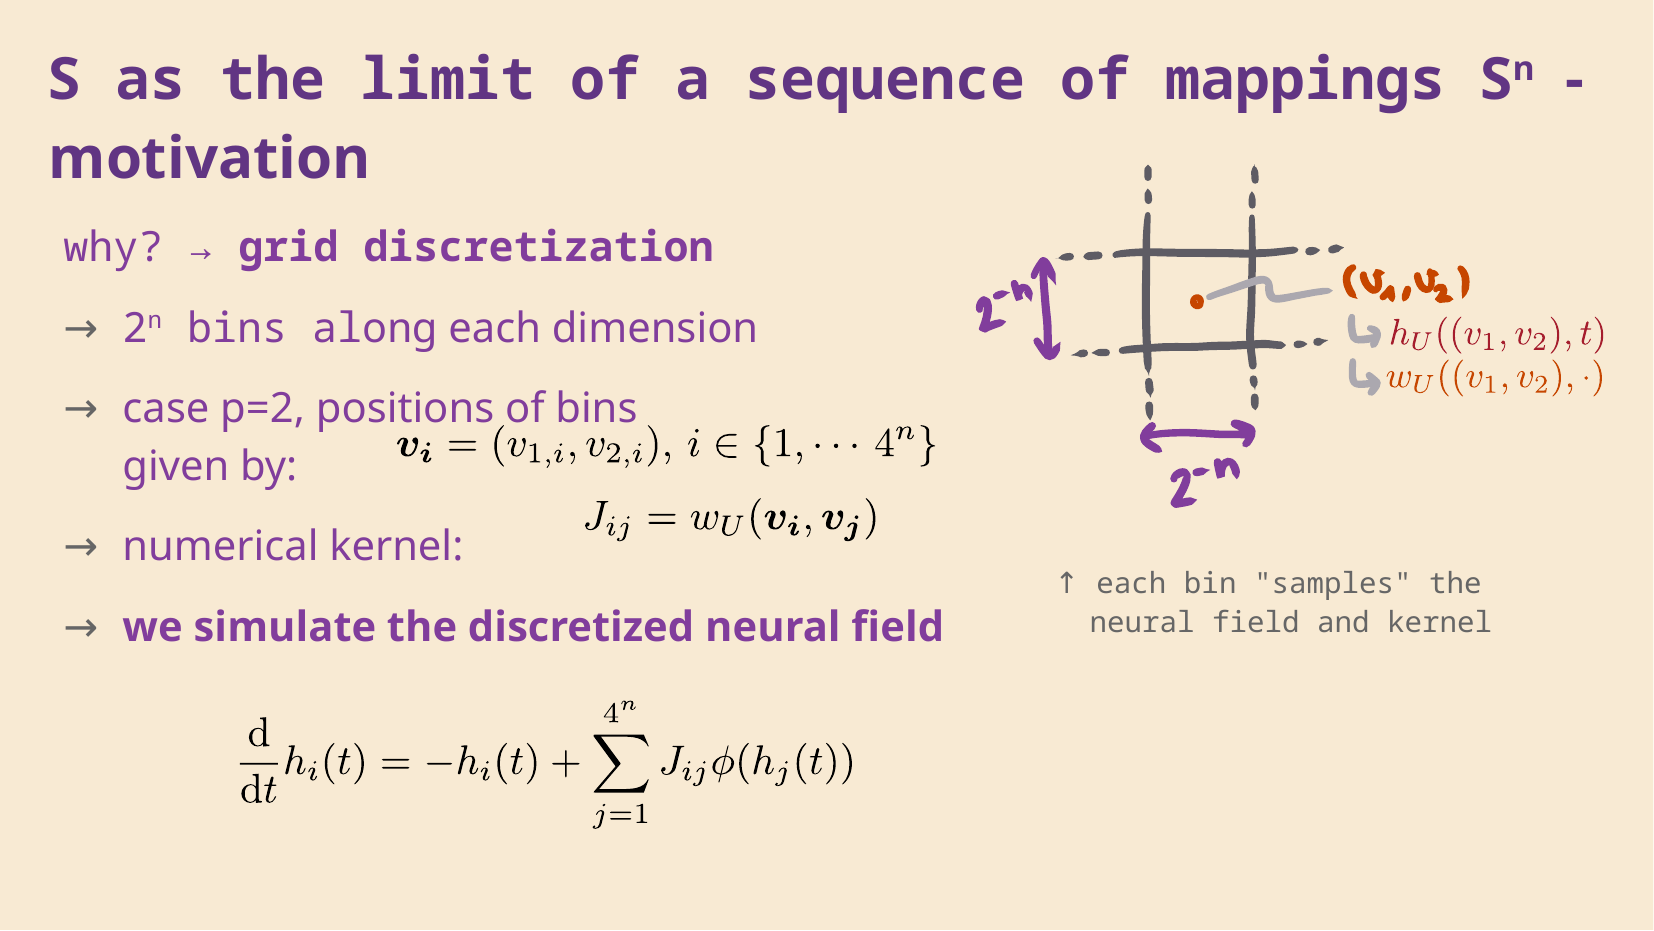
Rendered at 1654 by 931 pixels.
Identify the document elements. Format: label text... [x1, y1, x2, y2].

text_box [420, 449, 432, 463]
text_box [776, 428, 791, 457]
text_box [896, 426, 914, 440]
picture [975, 164, 1604, 508]
text_box [712, 745, 735, 783]
text_box ↑ each bin "samples" the neural field and kernel [1039, 554, 1569, 642]
text_box [354, 742, 364, 785]
text_box [920, 425, 936, 467]
text_box [753, 745, 774, 775]
text_box [592, 810, 605, 829]
text_box [480, 767, 490, 781]
text_box [570, 451, 576, 465]
text_box [606, 522, 616, 536]
text_box [633, 449, 642, 463]
text_box [337, 748, 351, 775]
text_box [621, 700, 636, 711]
text_box [248, 717, 270, 747]
text_box [457, 745, 479, 775]
text_box [875, 428, 894, 457]
text_box [308, 767, 318, 781]
text_box [636, 803, 648, 823]
text_box [264, 776, 277, 803]
text_box [764, 510, 786, 530]
text_box [497, 742, 508, 785]
text_box [552, 749, 580, 778]
text_box [775, 767, 787, 787]
text_box [396, 437, 419, 457]
text_box [585, 501, 609, 531]
text_box [510, 748, 524, 775]
text_box [822, 510, 844, 530]
text_box [809, 748, 823, 775]
text_box [661, 745, 685, 775]
text_box [607, 443, 620, 463]
text_box [554, 449, 563, 463]
text_box [665, 451, 670, 465]
text_box [844, 522, 858, 542]
text_box [751, 498, 761, 540]
text_box [716, 433, 737, 458]
text_box [754, 425, 770, 467]
text_box [688, 437, 700, 457]
text_box [826, 742, 836, 785]
text_box [797, 451, 802, 465]
text_box [690, 510, 719, 530]
text_box [241, 773, 262, 803]
text_box [805, 524, 811, 538]
list why? → grid discretization 2n bins along each dimension case p=2, positions of bins given by: numerical kernel: we simulate the discretized neural field [63, 216, 987, 912]
title S as the limit of a sequence of mappings Sn - motivation [48, 36, 1604, 202]
text_box [593, 734, 649, 793]
text_box [285, 745, 306, 775]
text_box [526, 742, 537, 785]
text_box [647, 425, 658, 467]
text_box [722, 515, 744, 536]
text_box [865, 498, 876, 540]
text_box [692, 767, 705, 787]
text_box [796, 742, 807, 785]
text_box [682, 767, 692, 781]
text_box [739, 742, 749, 785]
text_box [624, 458, 629, 468]
text_box [494, 425, 504, 467]
text_box [529, 443, 541, 463]
text_box [788, 522, 800, 536]
text_box [616, 522, 629, 542]
text_box [603, 702, 619, 723]
text_box [324, 742, 335, 785]
text_box [546, 458, 550, 468]
text_box [507, 437, 526, 457]
text_box [842, 742, 852, 785]
text_box [586, 437, 605, 457]
